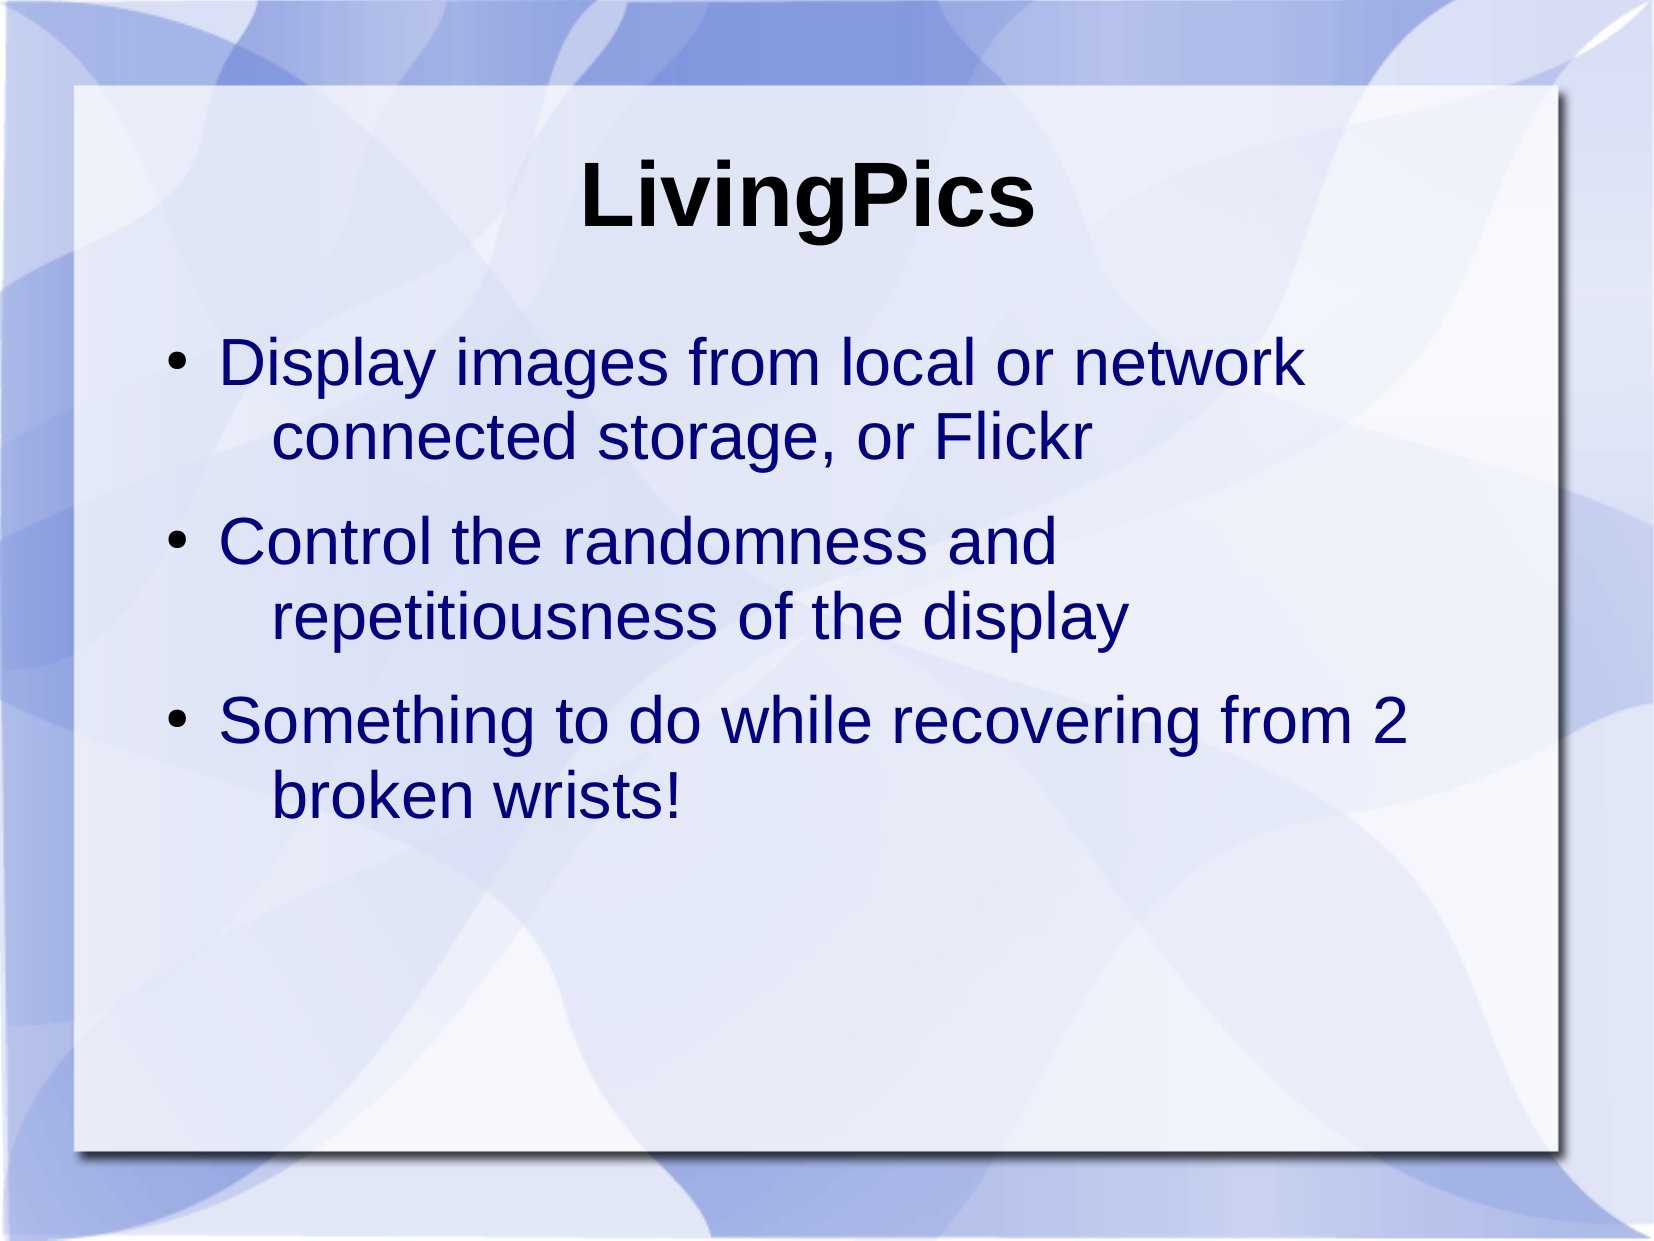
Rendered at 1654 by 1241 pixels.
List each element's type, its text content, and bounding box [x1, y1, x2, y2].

list Display images from local or network connected storage, or Flickr Control the randomness and repetitiousness of the display Something to do while recovering from 2 broken wrists! [129, 324, 1489, 975]
picture [0, 0, 1654, 1241]
title LivingPics [82, 90, 1536, 298]
